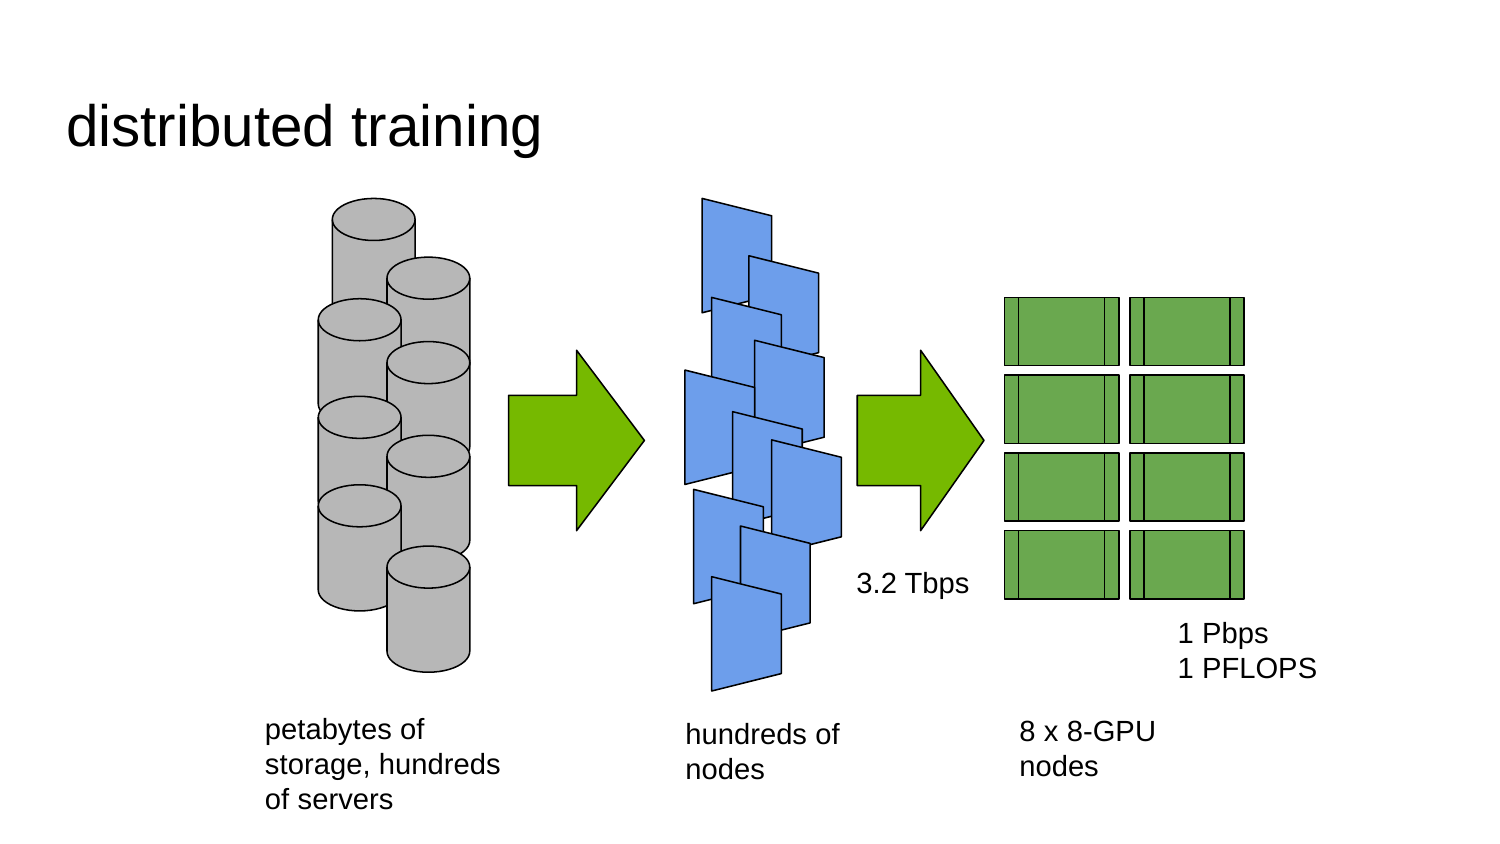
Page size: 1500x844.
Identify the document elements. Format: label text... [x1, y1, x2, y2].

text_box [1004, 453, 1119, 521]
text_box [1130, 297, 1244, 366]
text_box 3.2 Tbps [841, 549, 993, 618]
title distributed training [51, 72, 1449, 167]
text_box [1130, 453, 1244, 521]
text_box [857, 350, 984, 531]
text_box [1130, 531, 1244, 599]
text_box [1130, 375, 1244, 443]
text_box [318, 198, 470, 673]
text_box petabytes of storage, hundreds of servers [249, 695, 532, 810]
text_box hundreds of nodes [670, 700, 900, 810]
text_box [684, 198, 842, 692]
text_box [1004, 375, 1119, 443]
text_box [1004, 531, 1119, 599]
text_box [1004, 297, 1119, 366]
text_box [508, 350, 645, 531]
text_box 8 x 8-GPU nodes [1004, 697, 1234, 807]
text_box 1 Pbps 1 PFLOPS [1162, 598, 1424, 701]
